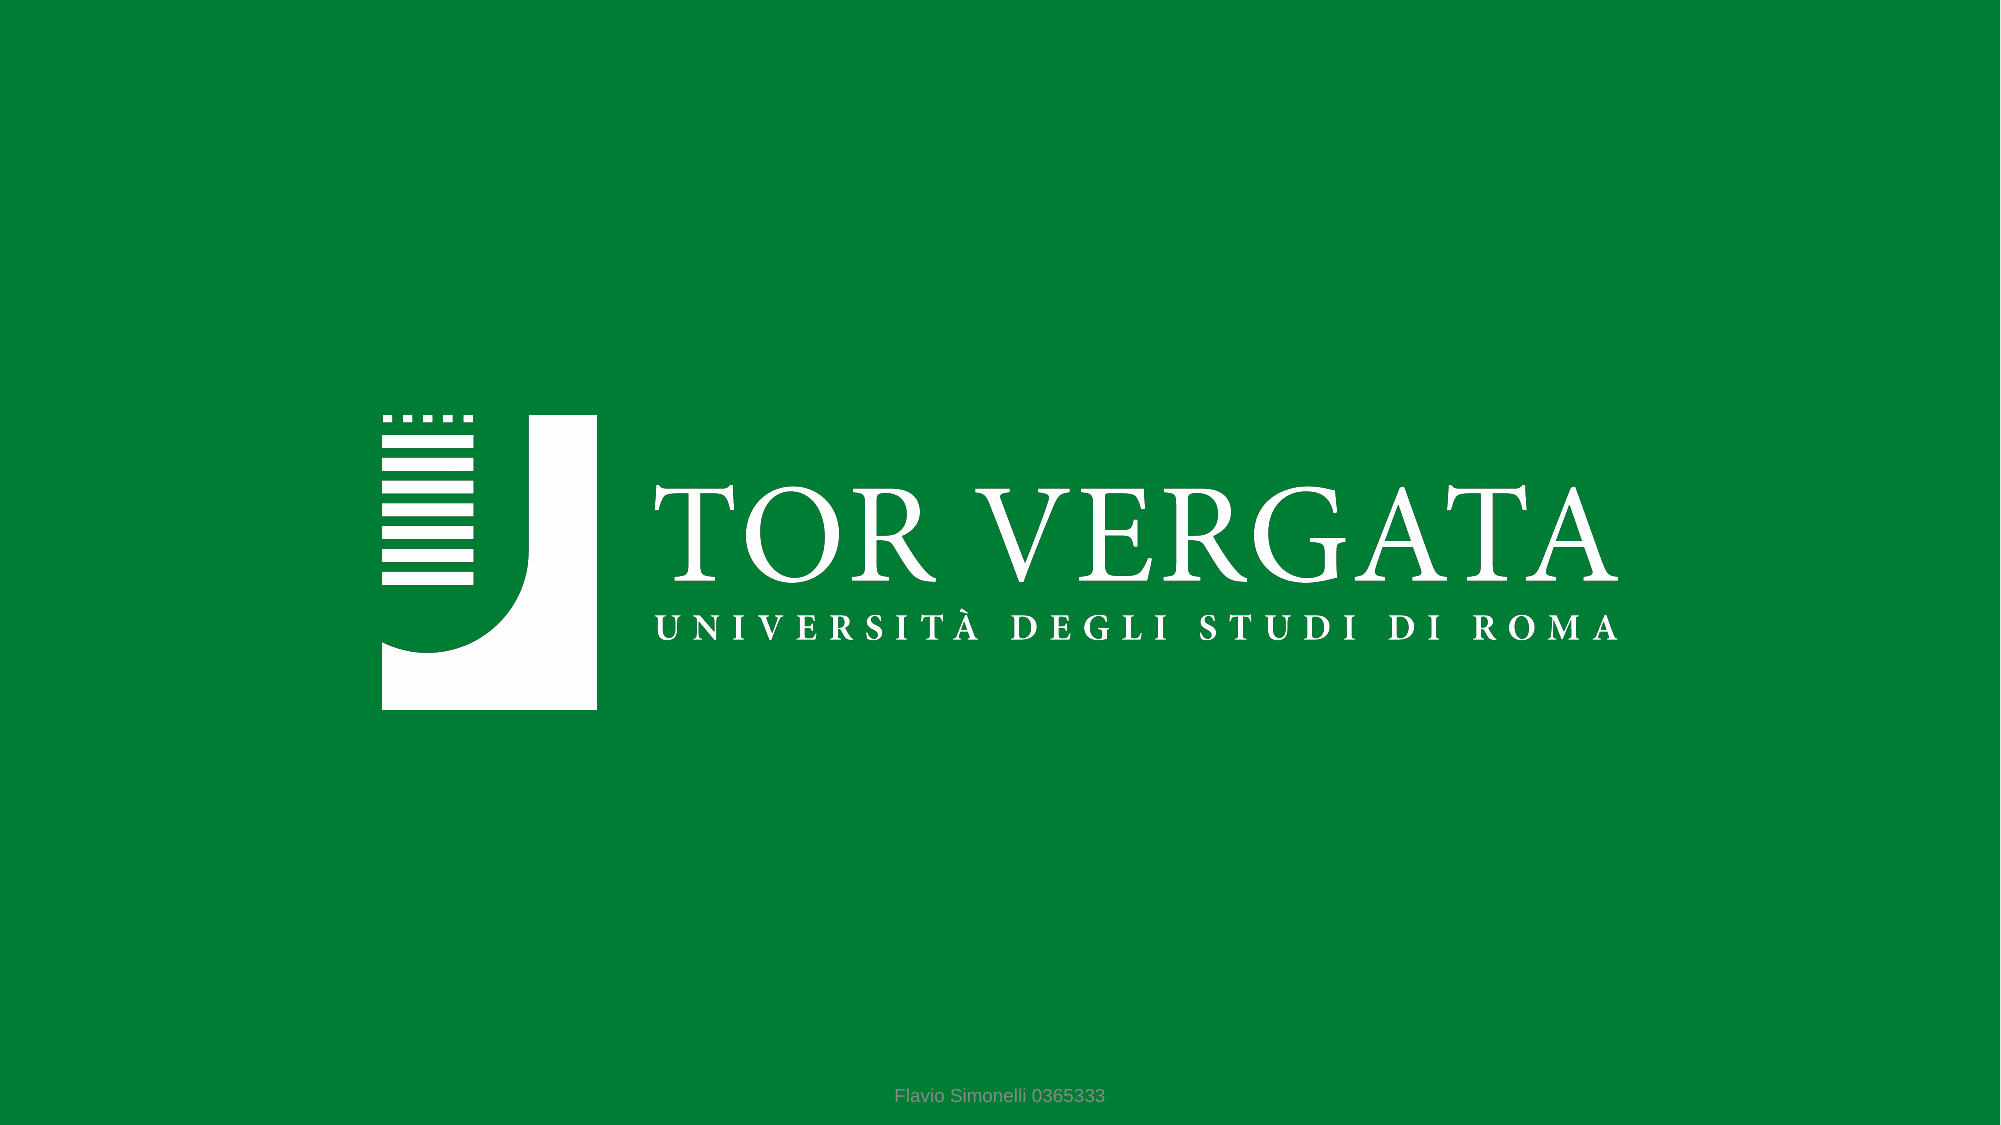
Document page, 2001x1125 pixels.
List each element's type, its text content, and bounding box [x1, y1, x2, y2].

picture [382, 415, 1618, 710]
footer Flavio Simonelli 0365333 [662, 1065, 1338, 1125]
